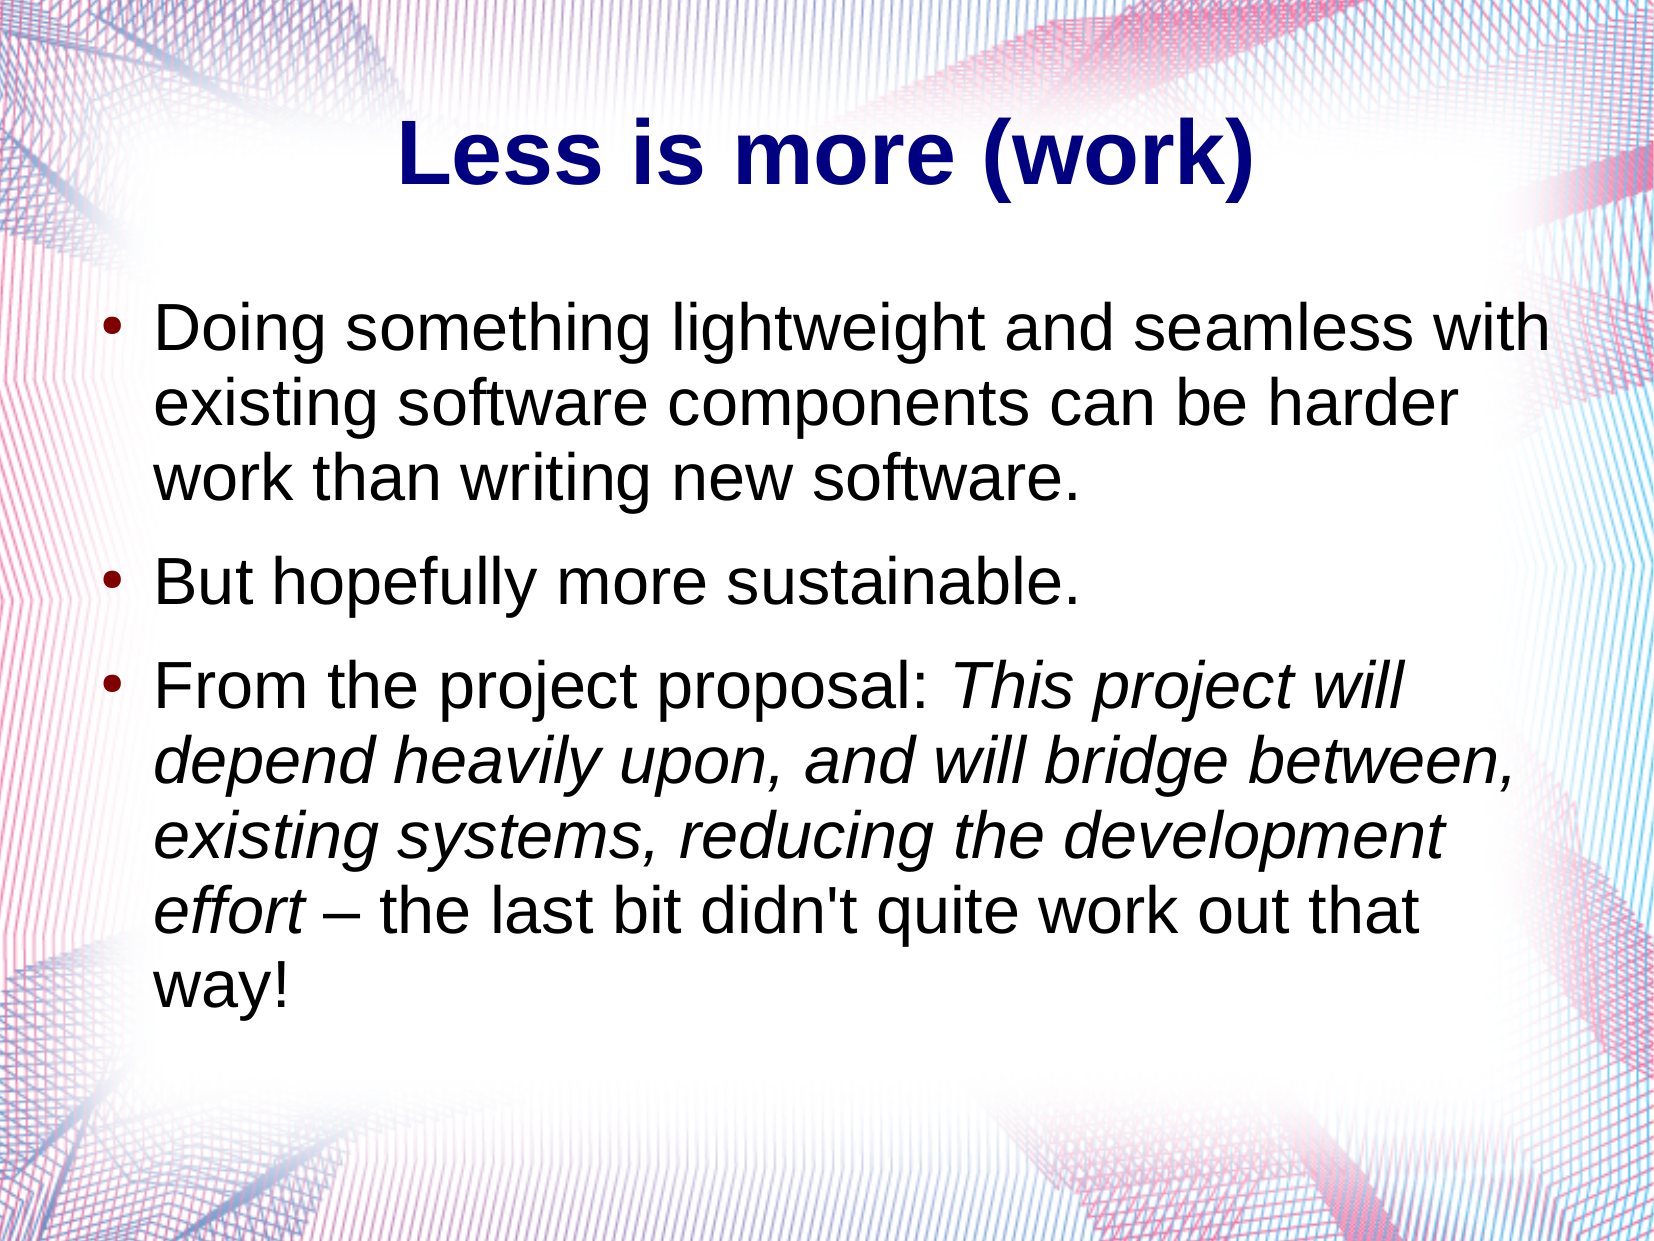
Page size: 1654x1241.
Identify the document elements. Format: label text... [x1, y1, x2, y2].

title Less is more (work) [82, 56, 1571, 250]
picture [0, 0, 1654, 1241]
list Doing something lightweight and seamless with existing software components can be harder work than writing new software. But hopefully more sustainable. From the project proposal: This project will depend heavily upon, and will bridge between, existing systems, reducing the development effort – the last bit didn't quite work out that way! [82, 290, 1571, 1094]
